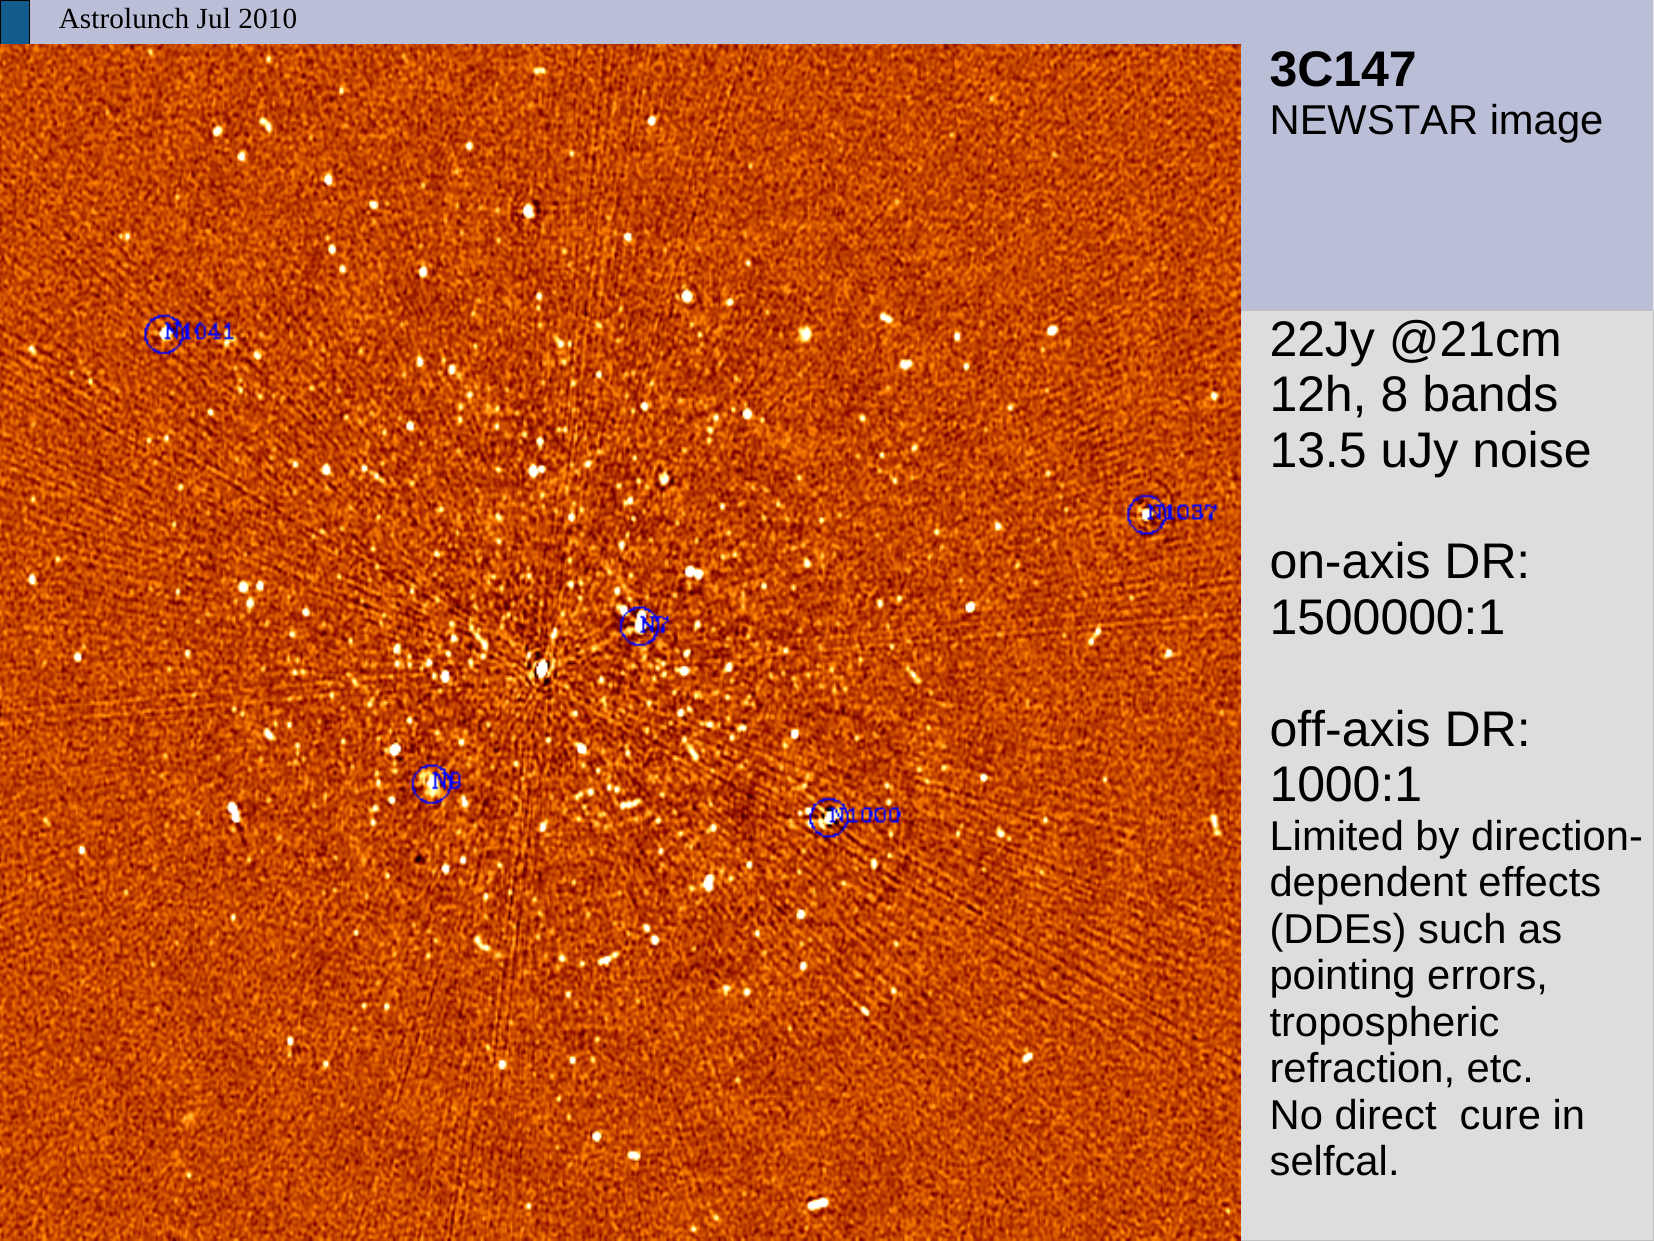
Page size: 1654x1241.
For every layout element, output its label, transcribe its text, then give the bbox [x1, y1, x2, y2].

picture [0, 44, 1241, 1241]
list 3C147 NEWSTAR image 22Jy @21cm 12h, 8 bands 13.5 uJy noise on-axis DR: 1500000:1 off-axis DR: 1000:1 Limited by direction-dependent effects (DDEs) such as pointing errors, tropospheric refraction, etc. No direct cure in selfcal. [1269, 41, 1645, 1241]
